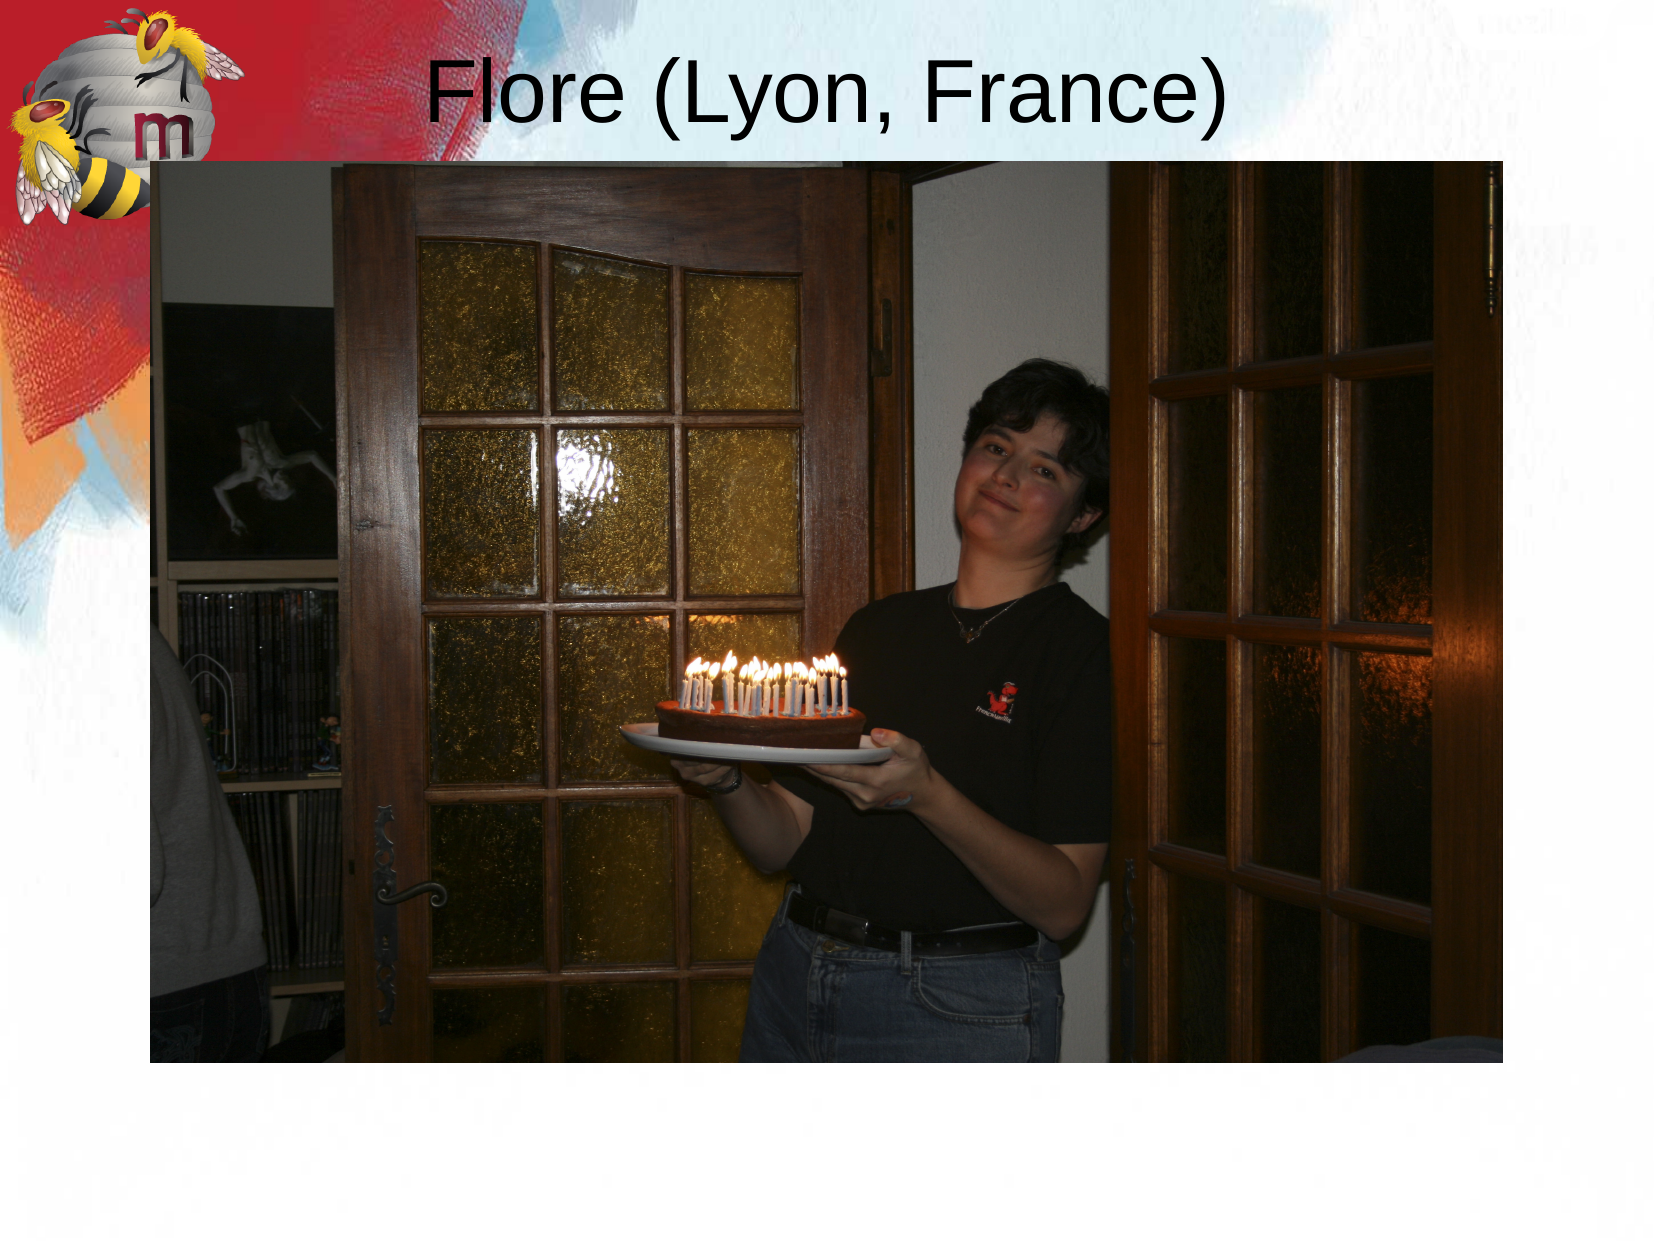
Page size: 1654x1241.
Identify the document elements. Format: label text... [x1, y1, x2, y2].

picture [0, 0, 1654, 1241]
title Flore (Lyon, France) [45, 32, 1609, 188]
